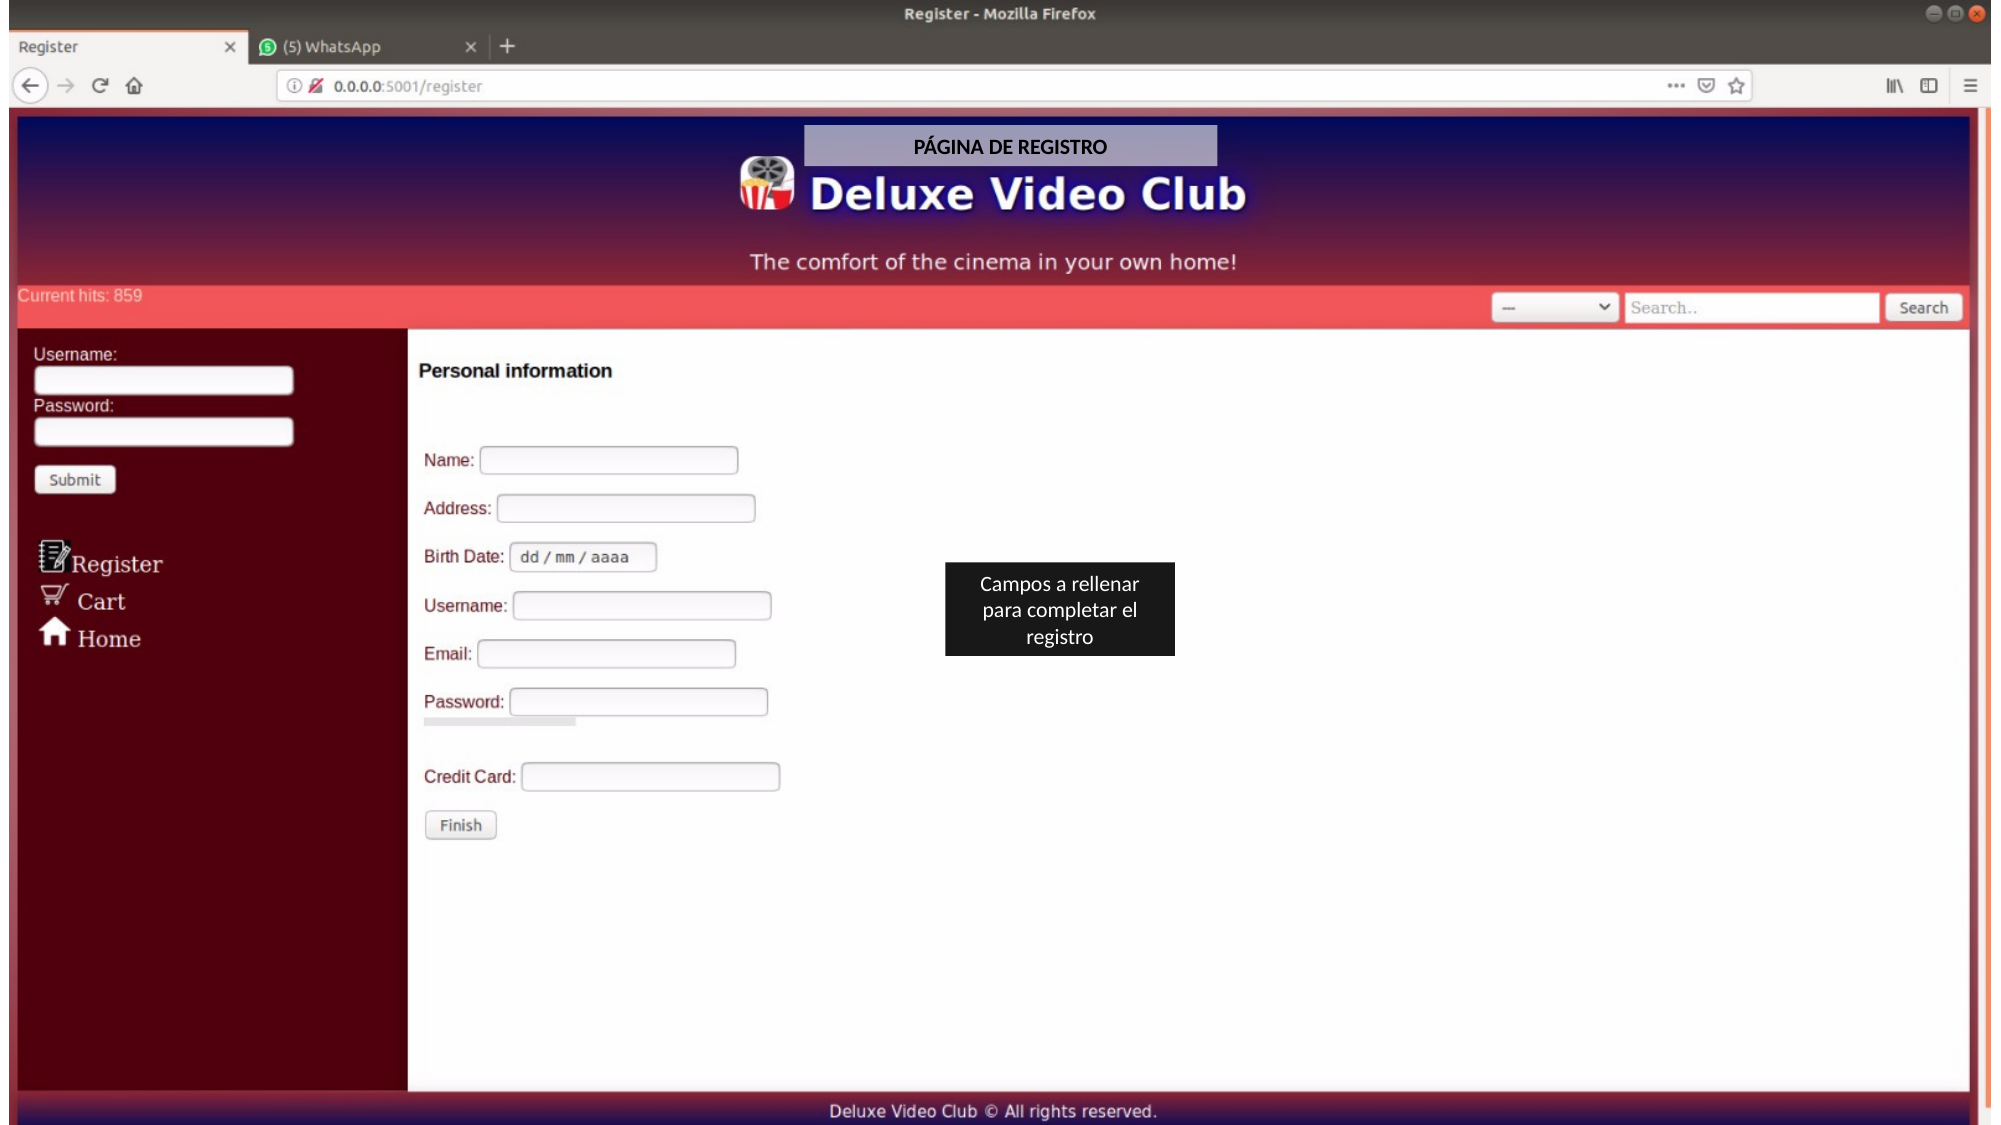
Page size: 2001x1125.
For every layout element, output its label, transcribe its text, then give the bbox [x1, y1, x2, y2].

text_box Campos a rellenar para completar el registro [945, 562, 1175, 656]
text_box PÁGINA DE REGISTRO [804, 125, 1218, 167]
picture [9, 0, 1991, 1125]
